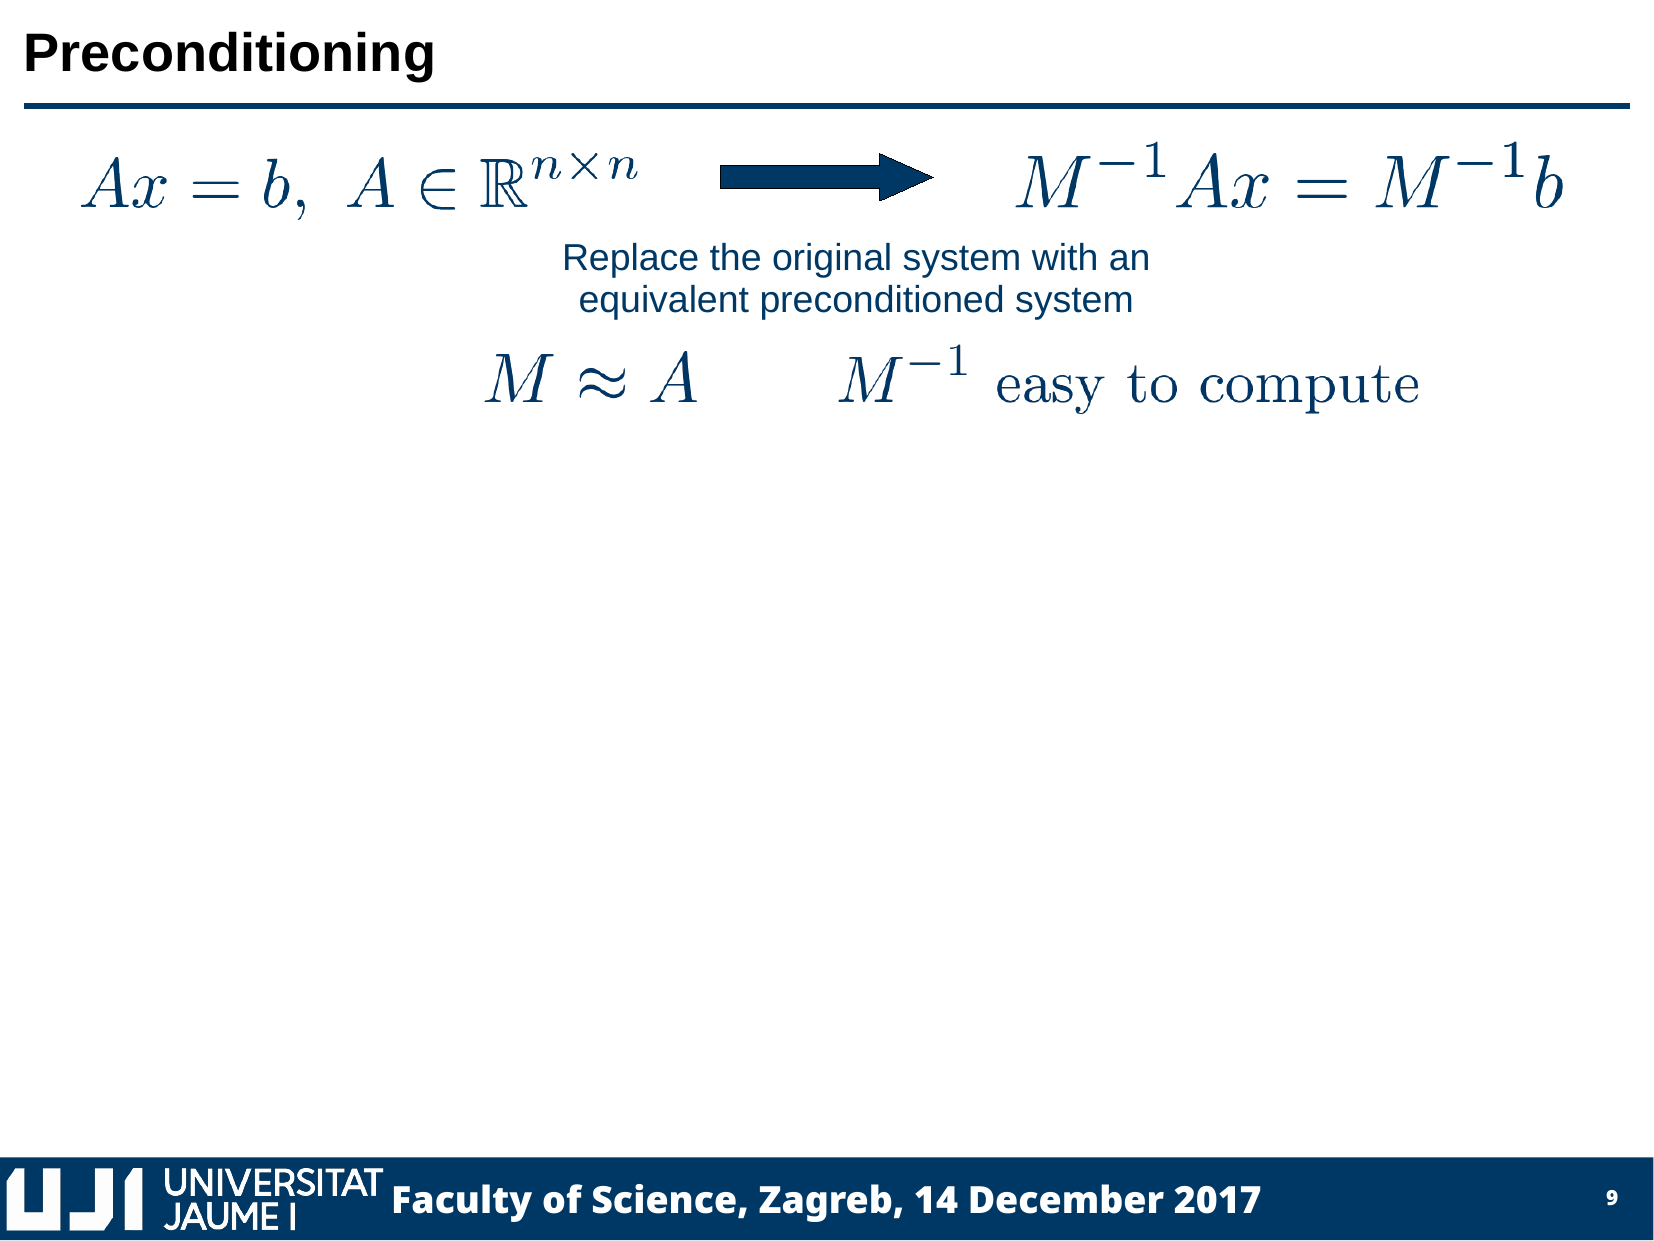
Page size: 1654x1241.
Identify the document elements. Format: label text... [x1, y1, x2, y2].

title Preconditioning [23, 0, 1630, 107]
picture [484, 351, 697, 402]
picture [838, 344, 1418, 414]
list Replace the original system with an equivalent preconditioned system [437, 236, 1205, 343]
picture [81, 153, 638, 220]
text_box [720, 153, 934, 201]
picture [0, 1158, 390, 1241]
picture [1015, 141, 1563, 208]
